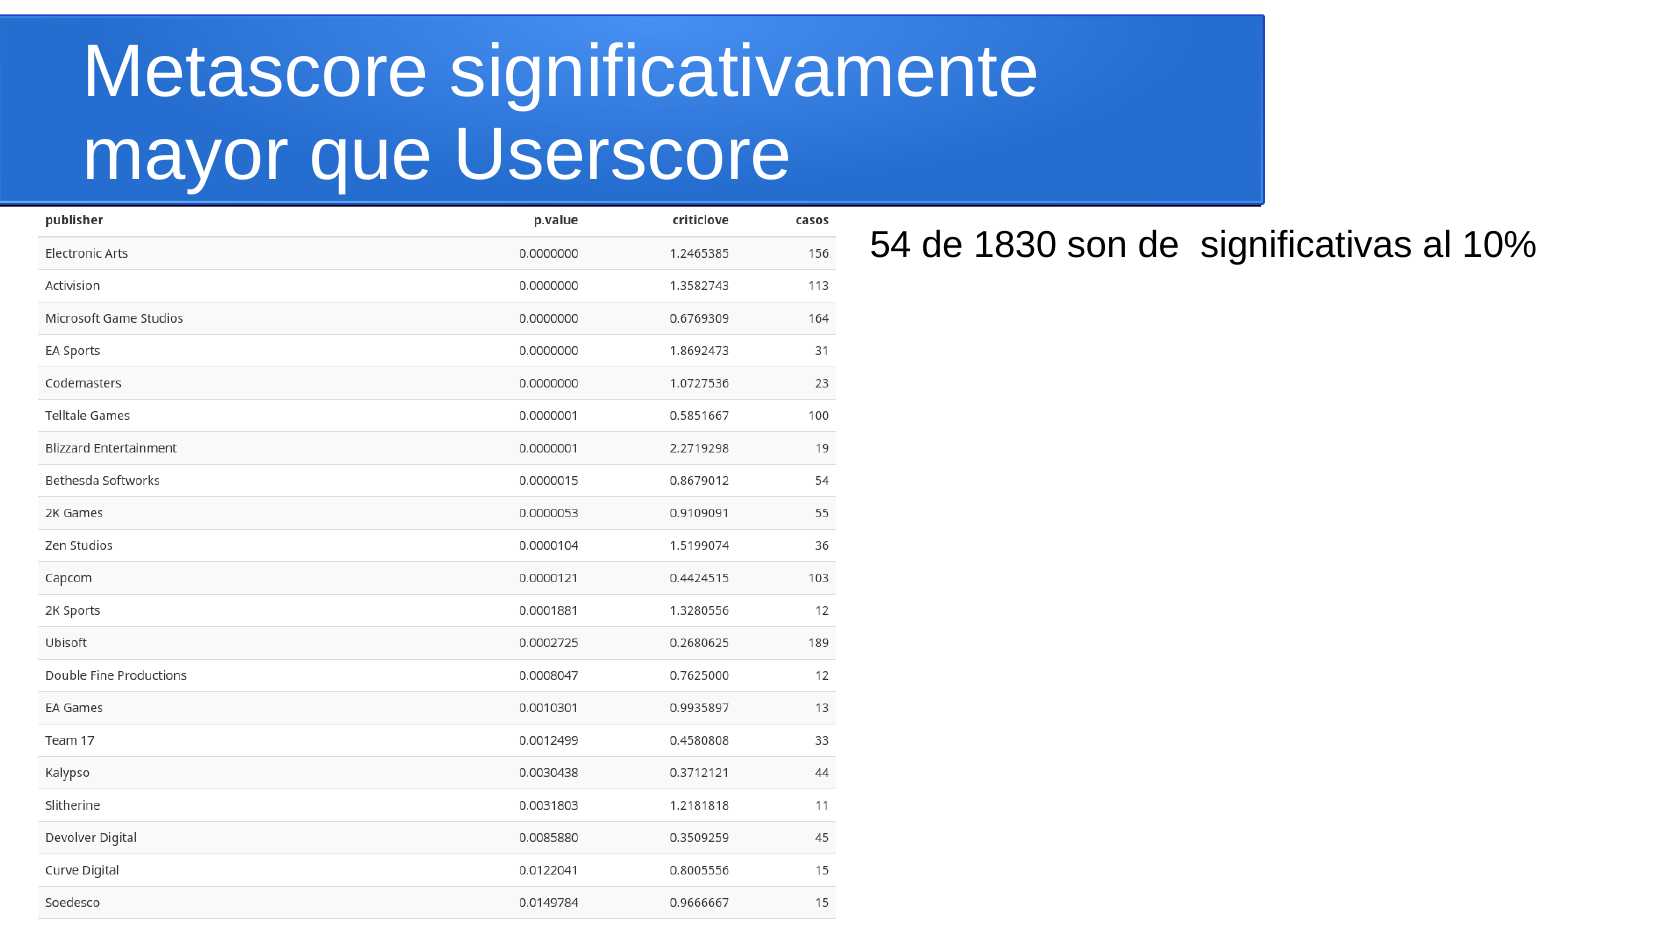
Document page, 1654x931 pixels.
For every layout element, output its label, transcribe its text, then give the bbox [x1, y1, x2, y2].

title Metascore significativamente mayor que Userscore [82, 29, 1235, 196]
picture [30, 209, 841, 925]
text_box 54 de 1830 son de significativas al 10% [855, 216, 1561, 316]
